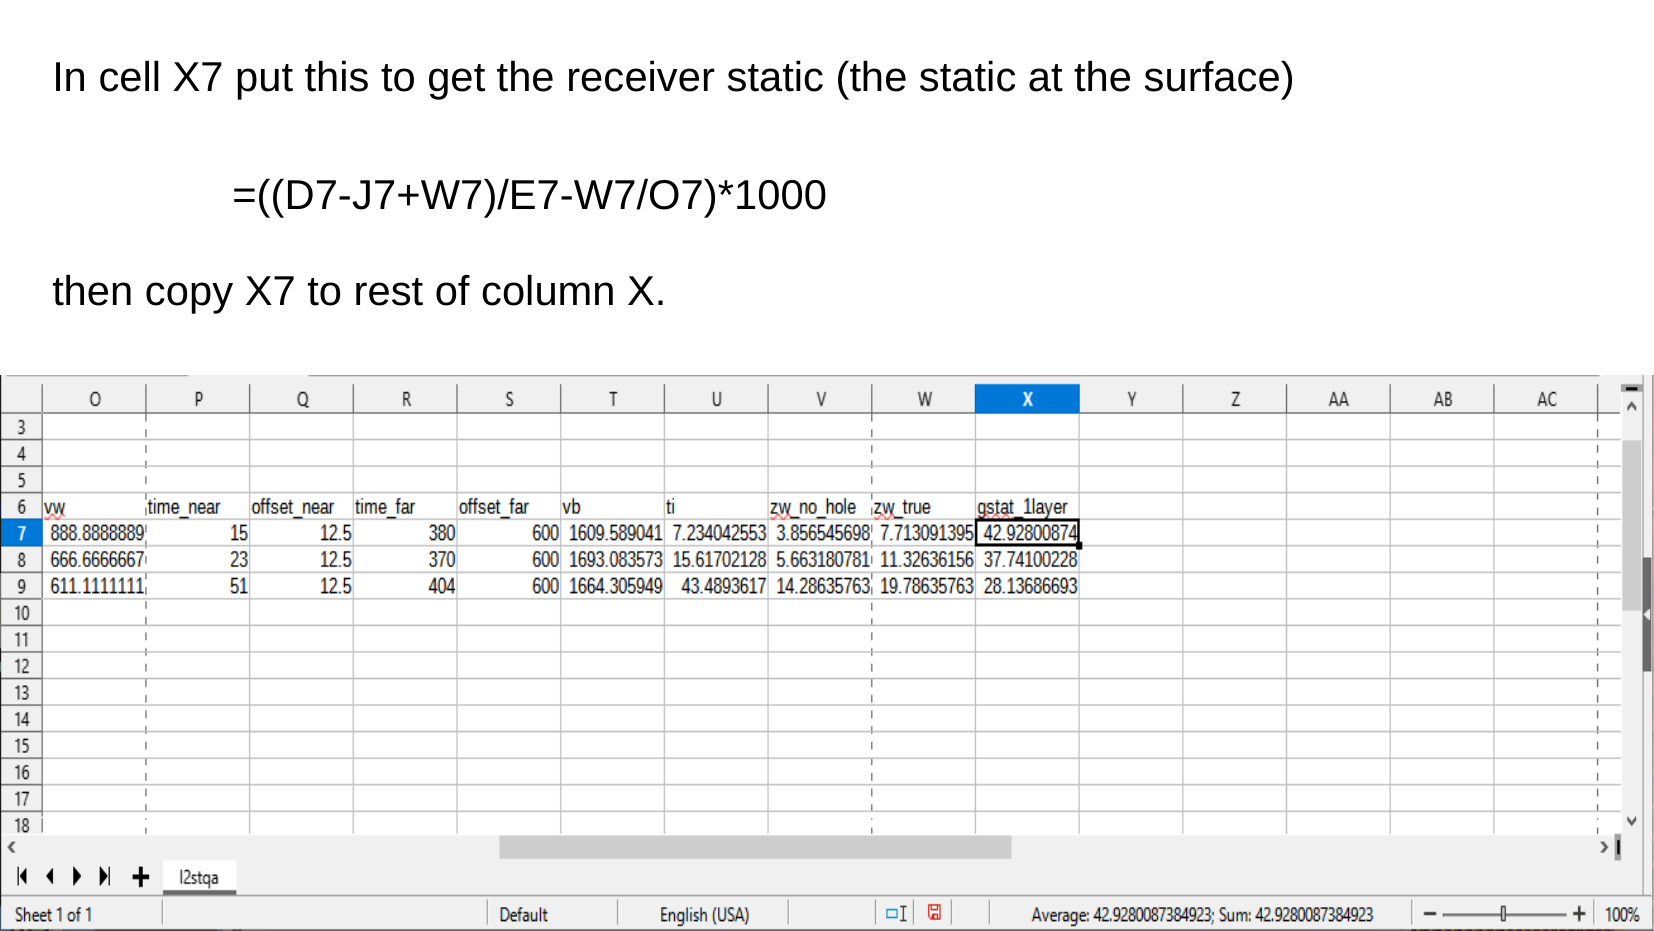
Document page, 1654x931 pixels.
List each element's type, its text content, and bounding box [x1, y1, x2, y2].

text_box In cell X7 put this to get the receiver static (the static at the surface) =((D7-J7+W7)/E7-W7/O7)*1000 then copy X7 to rest of column X. [37, 0, 1654, 350]
picture [0, 375, 1654, 931]
